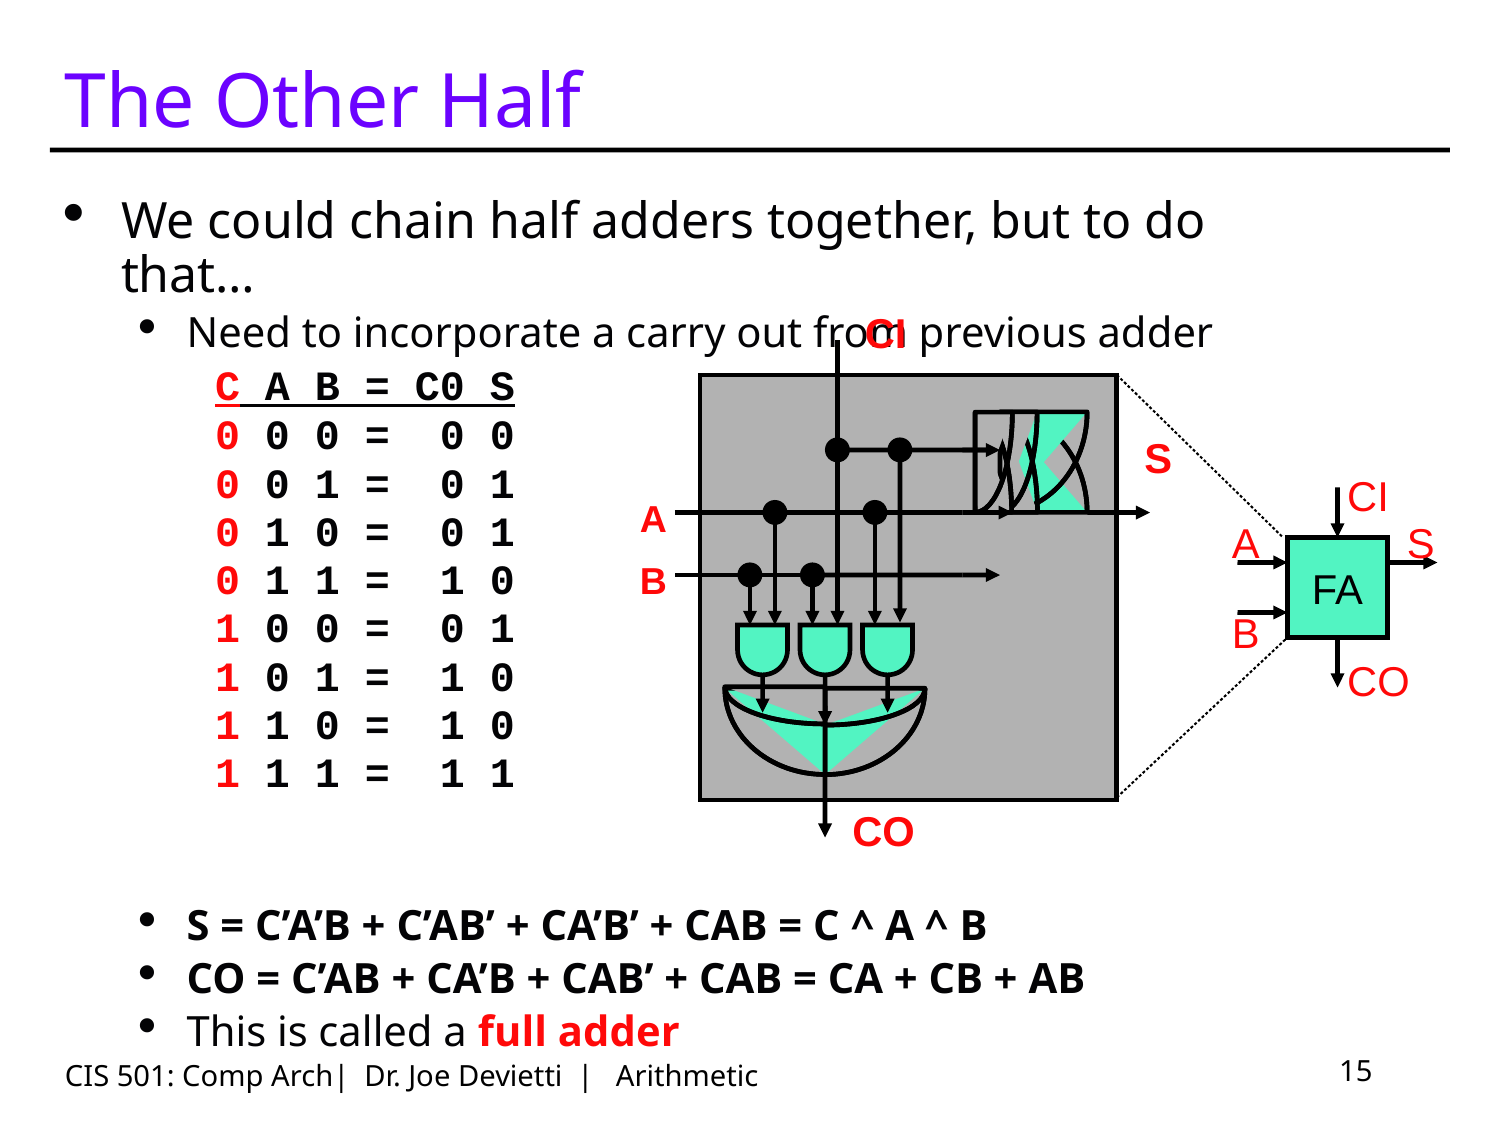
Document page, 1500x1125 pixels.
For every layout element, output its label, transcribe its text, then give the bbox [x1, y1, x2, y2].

text_box A [1217, 509, 1275, 575]
text_box B [1217, 599, 1275, 665]
text_box CO [1332, 647, 1425, 713]
text_box B [625, 549, 682, 610]
text_box CO [837, 797, 930, 863]
text_box S [1129, 424, 1188, 490]
text_box The Other Half [49, 37, 1363, 150]
text_box FA [1287, 537, 1388, 638]
text_box A [625, 487, 682, 548]
text_box CIS 501: Comp Arch| Dr. Joe Devietti | Arithmetic [49, 1049, 988, 1100]
text_box We could chain half adders together, but to do that… Need to incorporate a carry out from previous adder C A B = C0 S 0 0 0 = 0 0 0 0 1 = 0 1 0 1 0 = 0 1 0 1 1 = 1 0 1 0 0 = 0 1 1 0 1 = 1 0 1 1 0 = 1 0 1 1 1 = 1 1 S = C’A’B + C’AB’ + CA’B’ + CAB = C ^ A ^ B CO = C’AB + CA’B + CAB’ + CAB = CA + CB + AB This is called a full adder [50, 187, 1338, 1075]
text_box CI [850, 299, 922, 365]
text_box S [1392, 509, 1450, 575]
text_box [699, 374, 1117, 800]
text_box <number> [1074, 1049, 1388, 1100]
text_box CI [1332, 462, 1404, 528]
